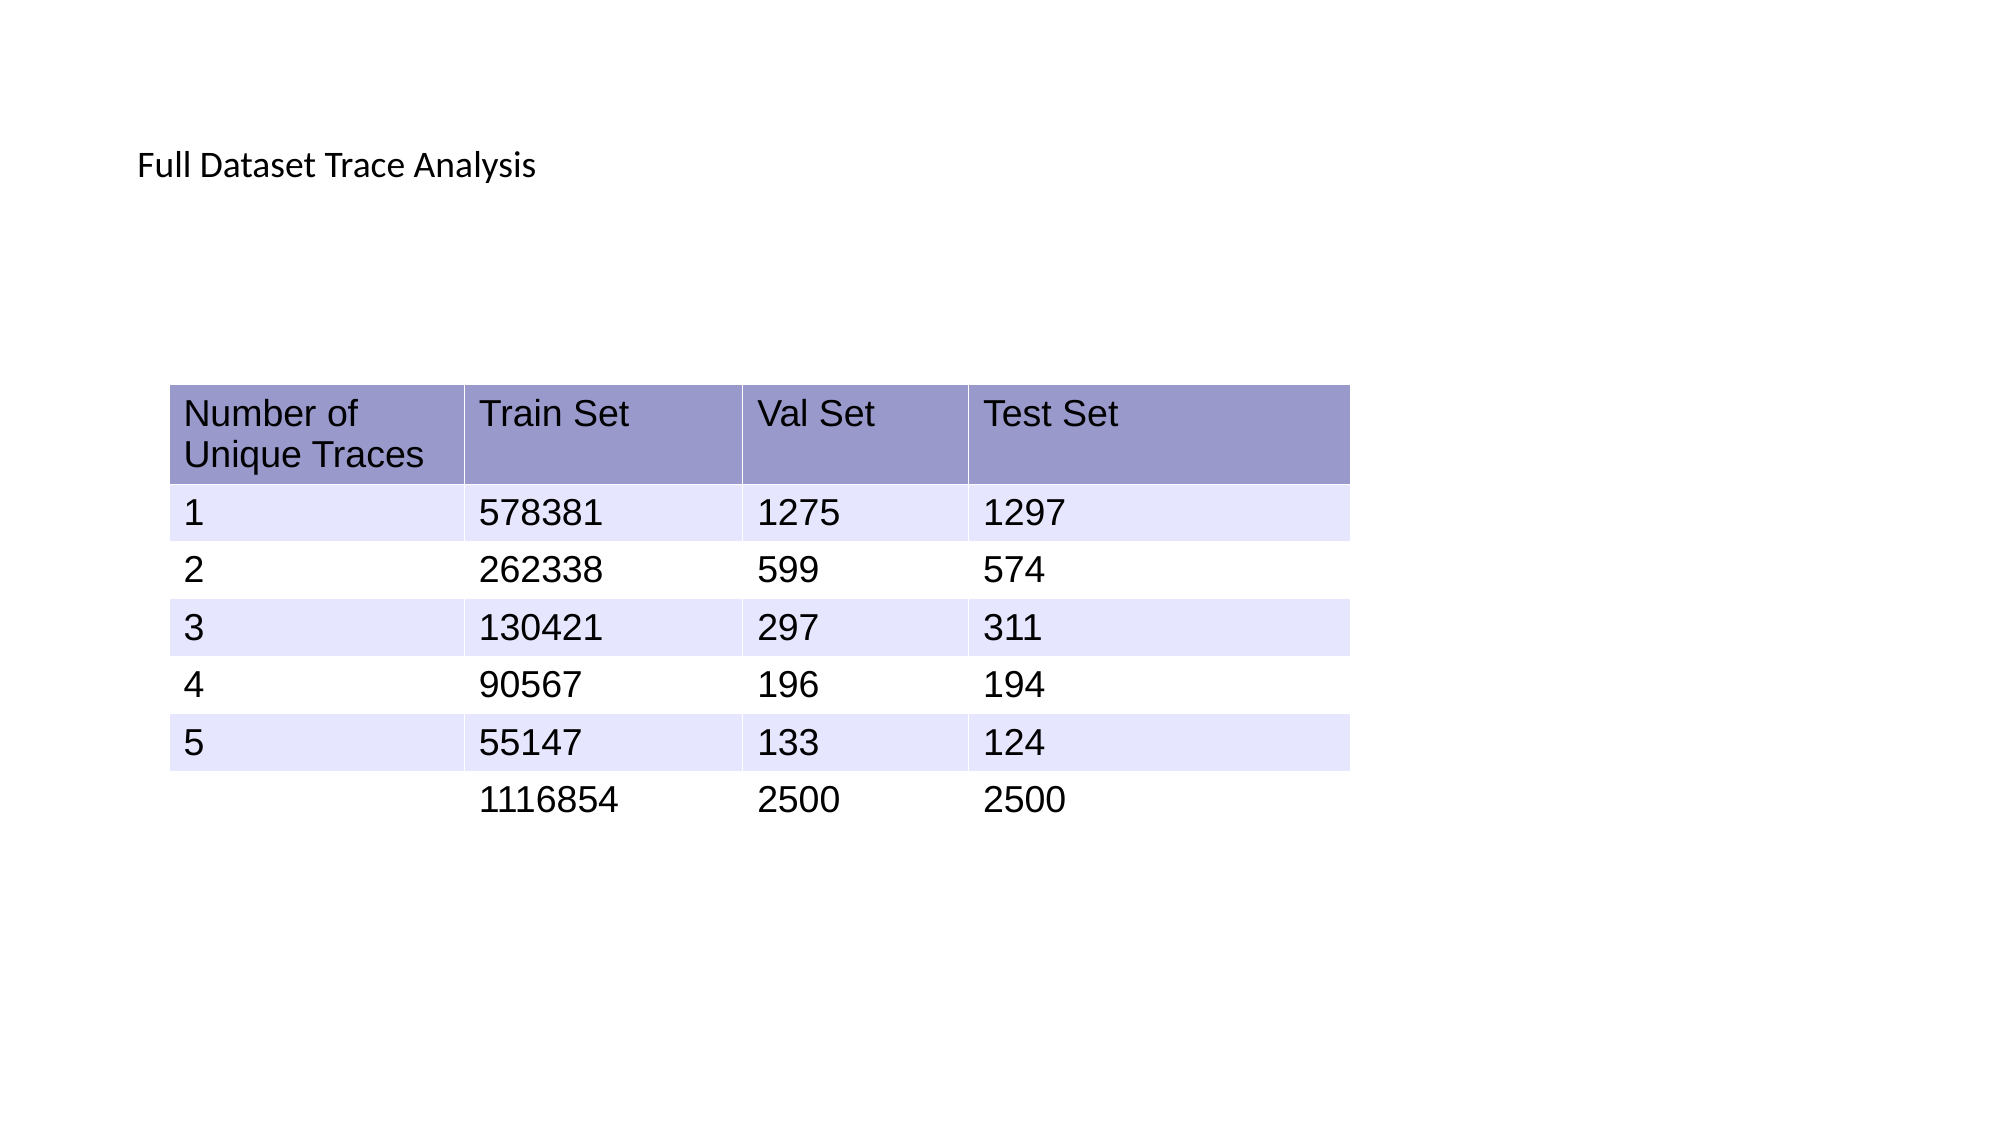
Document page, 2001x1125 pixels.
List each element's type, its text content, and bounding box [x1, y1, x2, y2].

table_cell 133 [743, 714, 968, 771]
table_cell 124 [969, 714, 1350, 771]
table_header Train Set [465, 385, 742, 484]
table_cell 90567 [465, 657, 742, 713]
table_cell 1297 [969, 485, 1350, 541]
table_cell 262338 [465, 542, 742, 598]
table_cell 574 [969, 542, 1350, 598]
table_cell 194 [969, 657, 1350, 713]
table_cell 297 [743, 599, 968, 656]
table_header Val Set [743, 385, 968, 484]
table_cell 5 [170, 714, 464, 771]
table_cell 1116854 [465, 772, 742, 828]
table_cell 2 [170, 542, 464, 598]
table_cell 311 [969, 599, 1350, 656]
table_cell 130421 [465, 599, 742, 656]
table_cell 4 [170, 657, 464, 713]
table_cell 1 [170, 485, 464, 541]
table_header Number of Unique Traces [170, 385, 464, 484]
title Full Dataset Trace Analysis [137, 59, 1863, 278]
table_header Test Set [969, 385, 1350, 484]
table_cell 55147 [465, 714, 742, 771]
table_cell 3 [170, 599, 464, 656]
table_cell 1275 [743, 485, 968, 541]
table_cell 578381 [465, 485, 742, 541]
table_cell 2500 [969, 772, 1350, 828]
table_cell 2500 [743, 772, 968, 828]
table_cell 599 [743, 542, 968, 598]
table_cell 196 [743, 657, 968, 713]
table_cell [170, 772, 464, 828]
